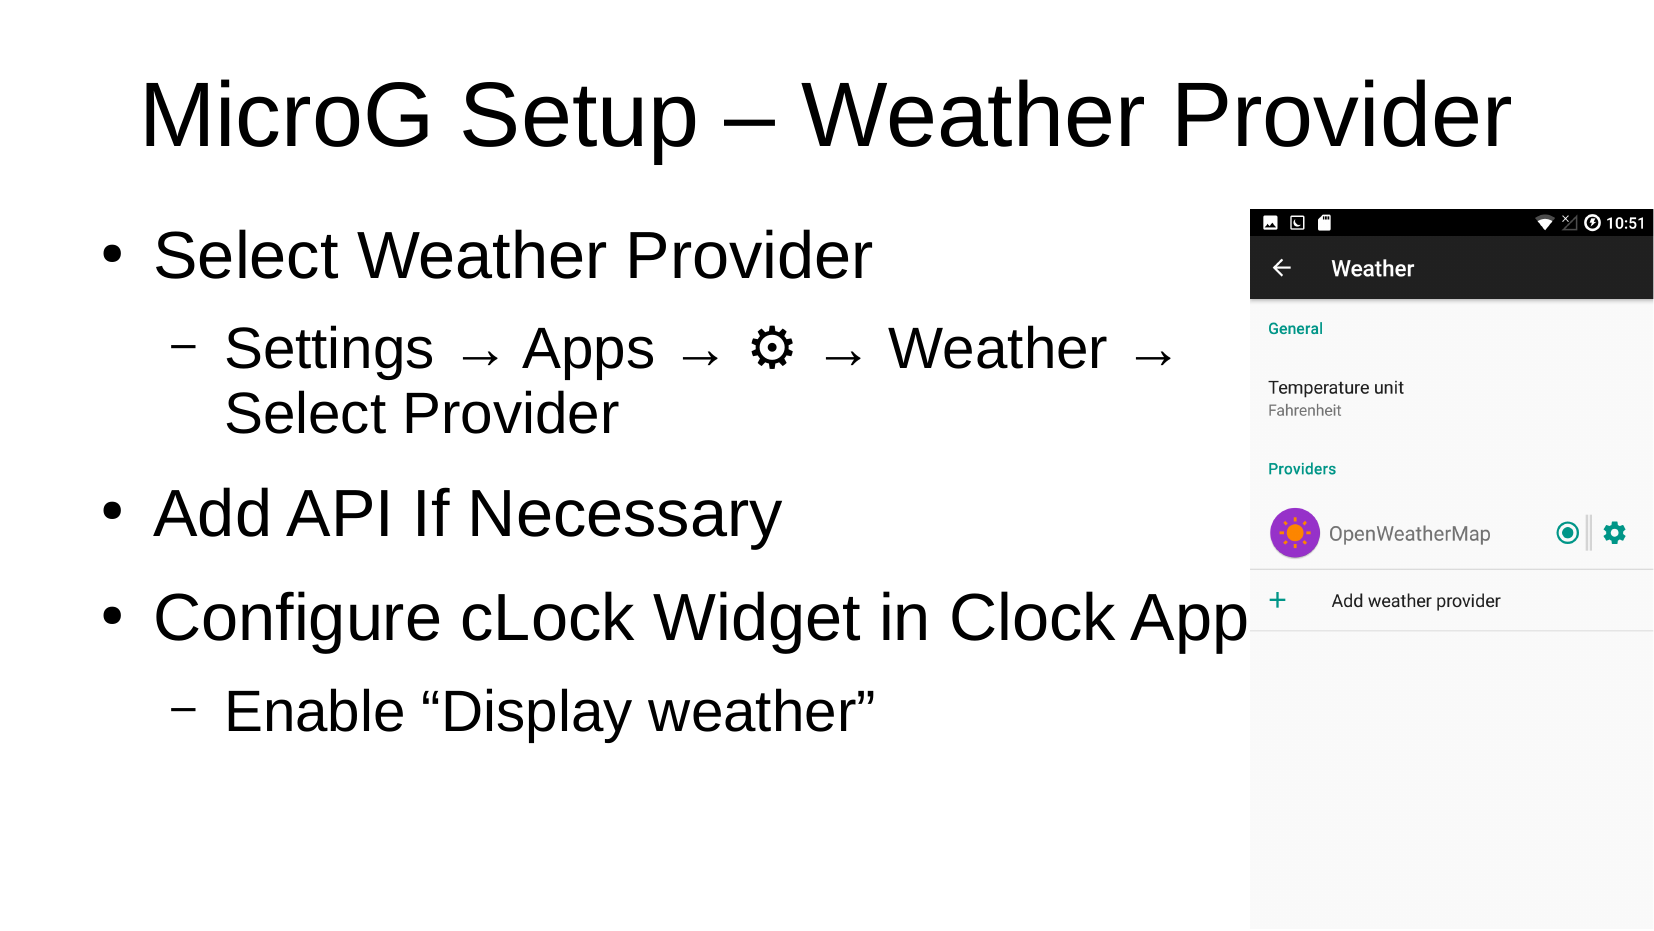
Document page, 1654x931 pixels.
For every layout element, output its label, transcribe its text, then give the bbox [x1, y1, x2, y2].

title MicroG Setup – Weather Provider [82, 37, 1571, 193]
picture [1250, 209, 1654, 930]
list Select Weather Provider Settings → Apps → ⚙ → Weather → Select Provider Add API If Necessary Configure cLock Widget in Clock App Enable “Display weather” [82, 217, 1571, 931]
